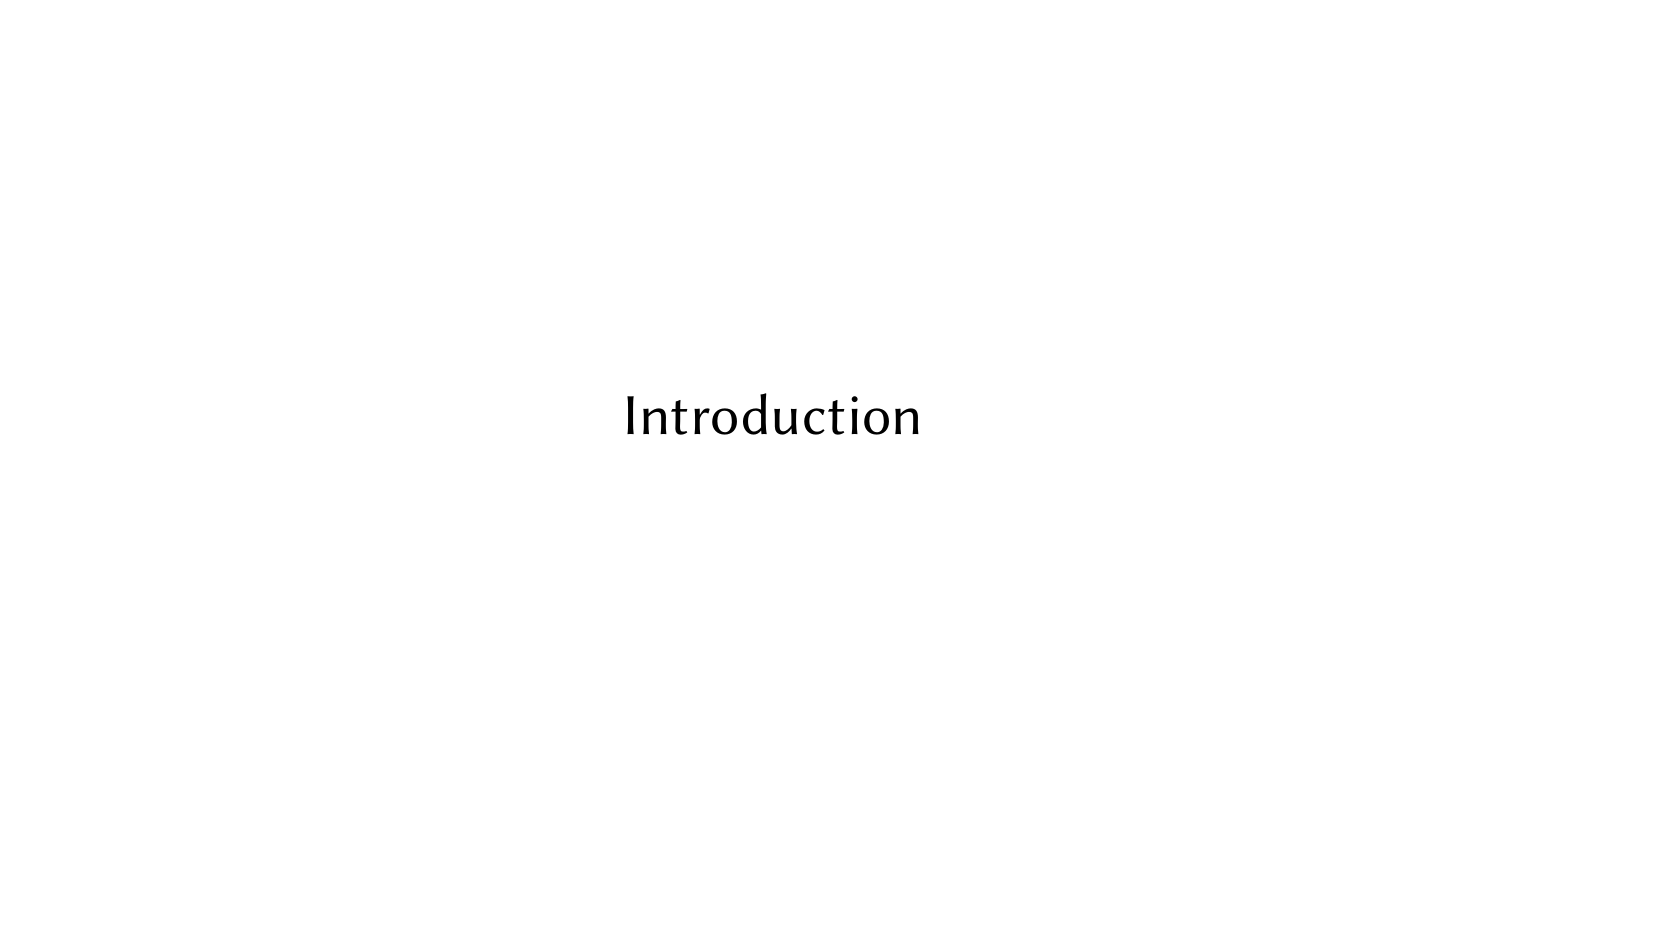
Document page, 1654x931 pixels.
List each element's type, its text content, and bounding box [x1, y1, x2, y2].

text_box Introduction [607, 374, 938, 457]
